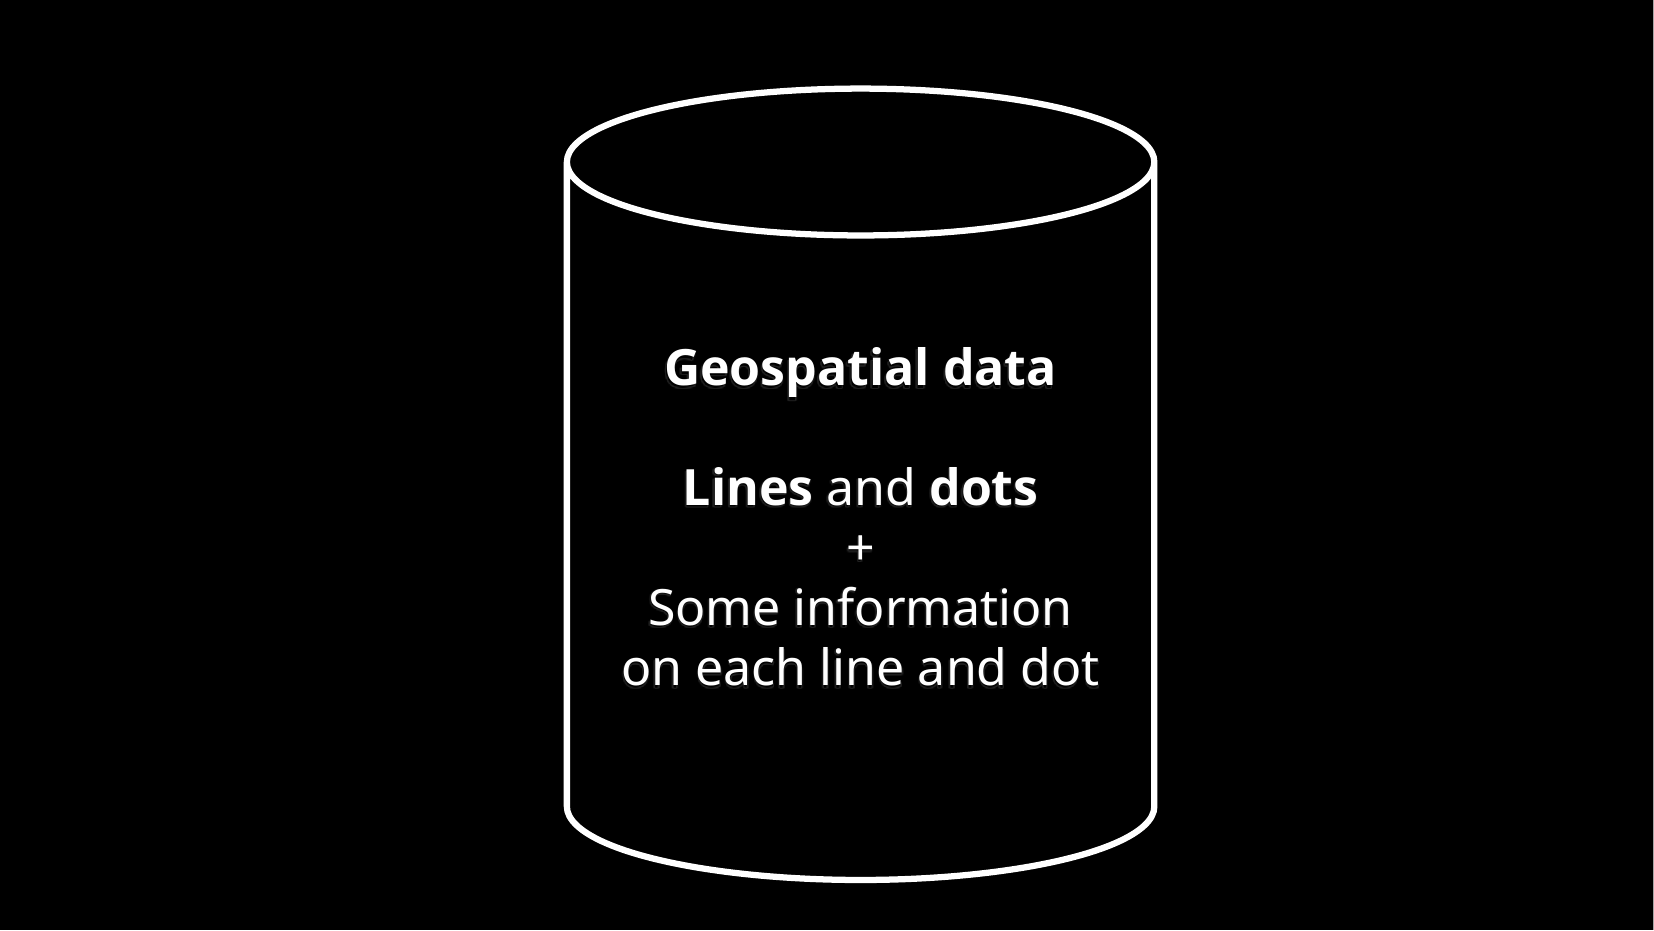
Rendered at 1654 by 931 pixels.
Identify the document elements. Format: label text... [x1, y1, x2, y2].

text_box Geospatial data Lines and dots + Some information on each line and dot [566, 320, 1155, 584]
